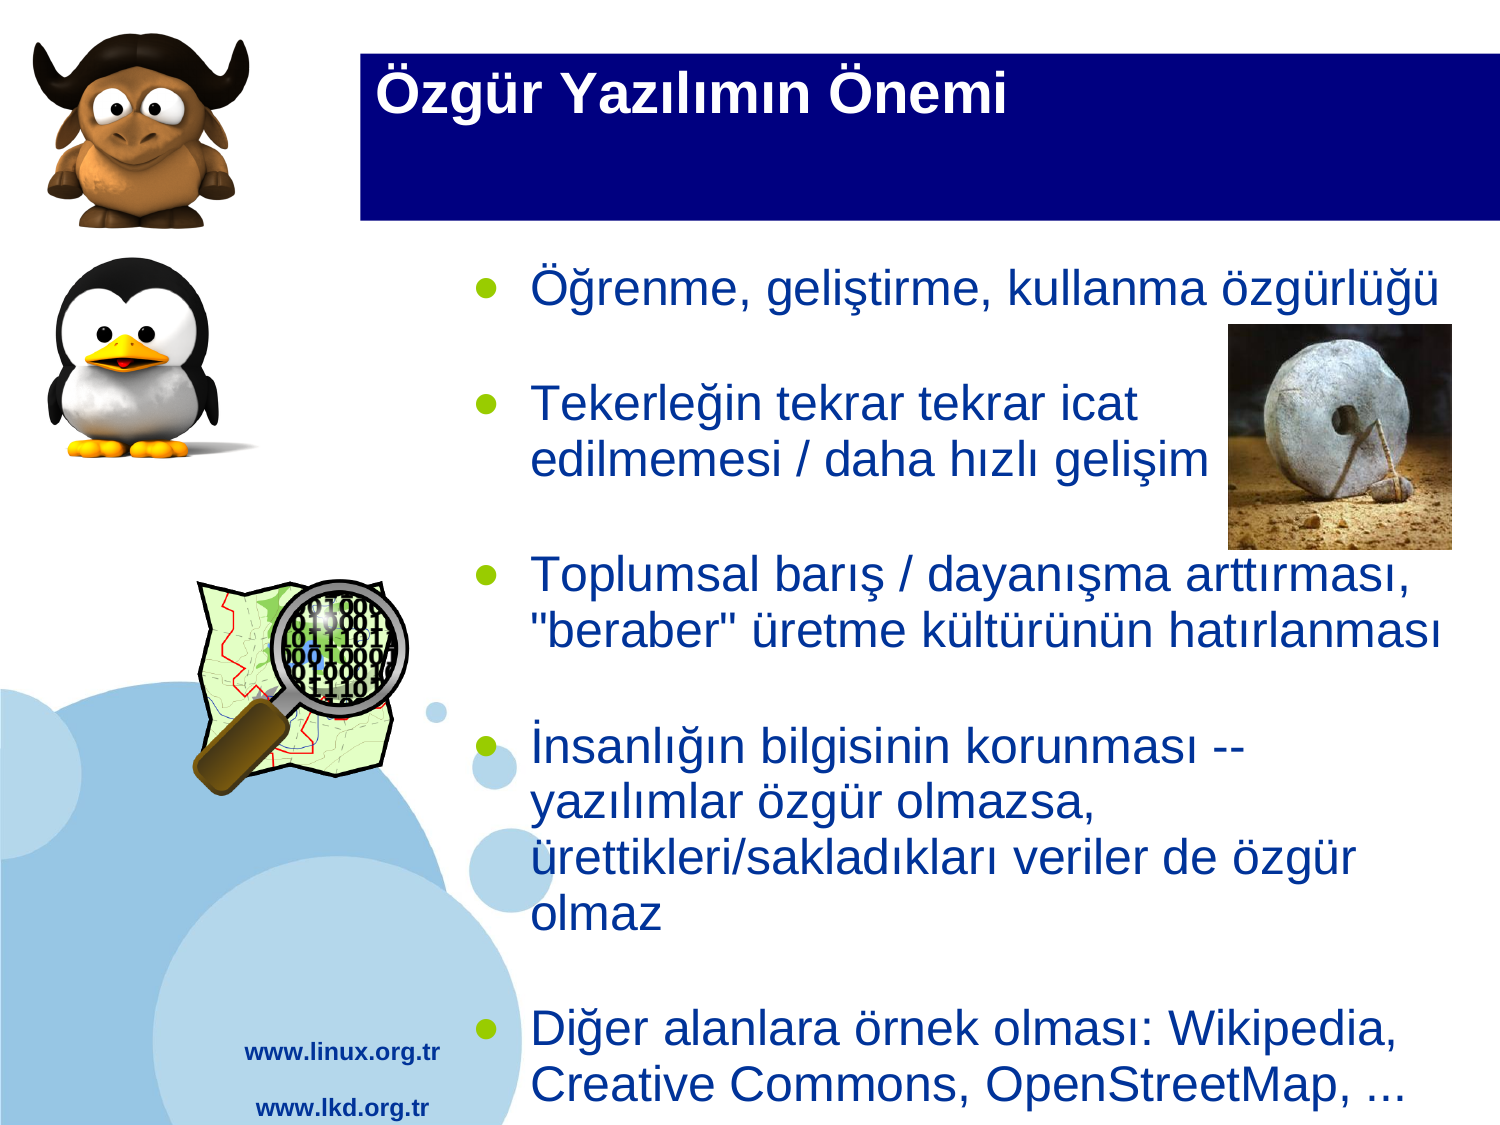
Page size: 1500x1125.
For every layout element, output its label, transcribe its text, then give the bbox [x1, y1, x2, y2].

picture [1228, 324, 1452, 550]
picture [29, 29, 255, 242]
title Özgür Yazılımın Önemi [360, 53, 1500, 221]
picture [35, 247, 261, 473]
list Öğrenme, geliştirme, kullanma özgürlüğü Tekerleğin tekrar tekrar icat edilmemesi / daha hızlı gelişim Toplumsal barış / dayanışma arttırması, "beraber" üretme kültürünün hatırlanması İnsanlığın bilgisinin korunması -- yazılımlar özgür olmazsa, ürettikleri/sakladıkları veriler de özgür olmaz Diğer alanlara örnek olması: Wikipedia, Creative Commons, OpenStreetMap, ... [459, 252, 1471, 1120]
picture [0, 572, 625, 1125]
